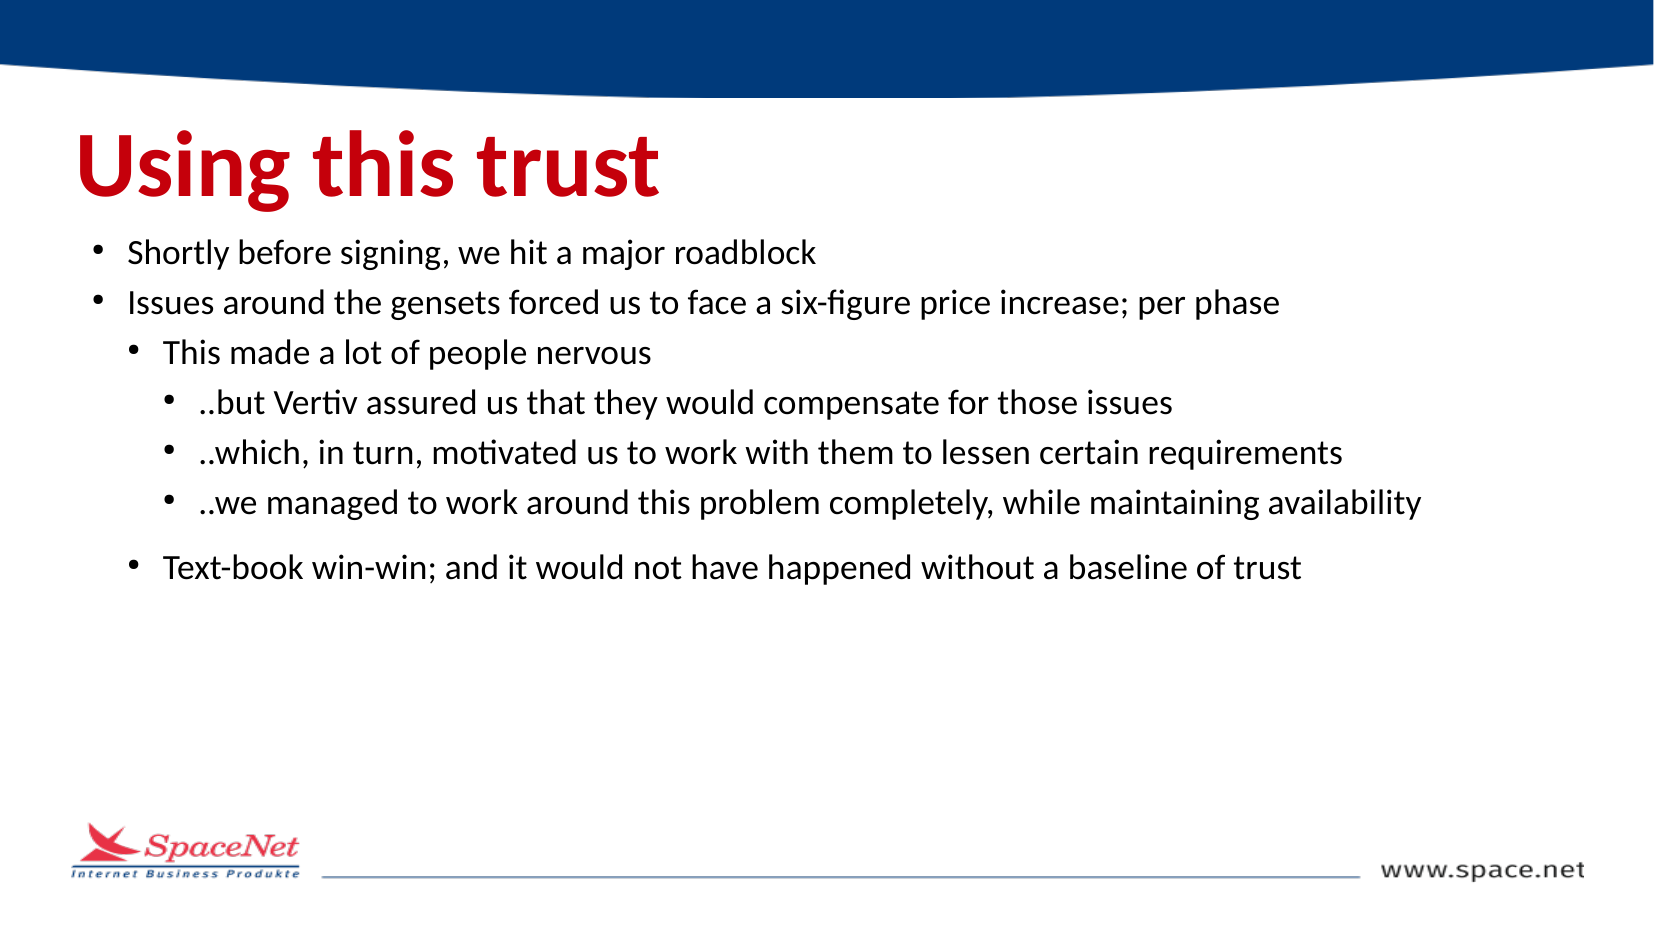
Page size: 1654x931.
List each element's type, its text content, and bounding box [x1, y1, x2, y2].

text_box Using this trust [60, 95, 1576, 223]
text_box Shortly before signing, we hit a major roadblock Issues around the gensets forced us to face a six-figure price increase; per phase This made a lot of people nervous ..but Vertiv assured us that they would compensate for those issues ..which, in turn, motivated us to work with them to lessen certain requirements ..we managed to work around this problem completely, while maintaining availability Text-book win-win; and it would not have happened without a baseline of trust [77, 223, 1576, 595]
